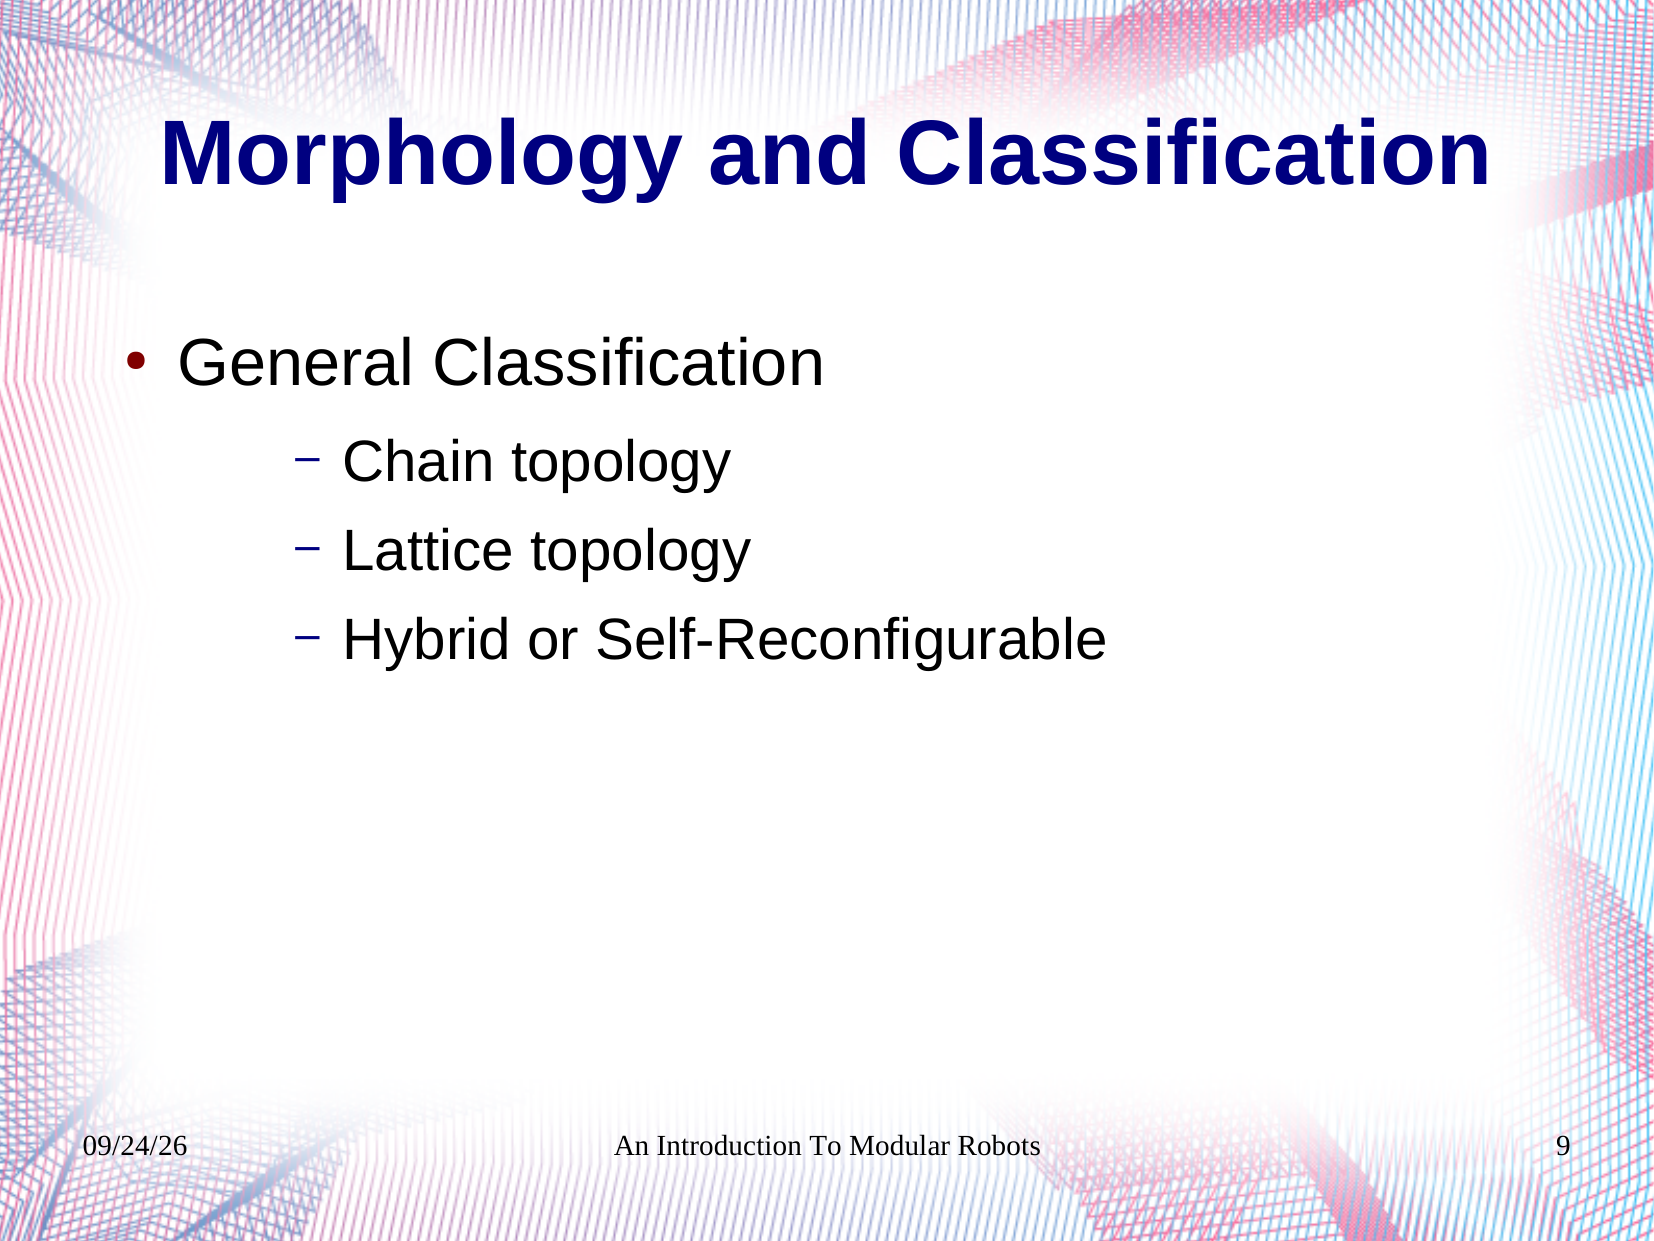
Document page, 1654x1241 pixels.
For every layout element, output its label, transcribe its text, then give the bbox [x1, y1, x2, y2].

picture [0, 0, 1654, 1241]
title Morphology and Classification [82, 49, 1571, 257]
list General Classification Chain topology Lattice topology Hybrid or Self-Reconfigurable [106, 324, 1595, 1144]
